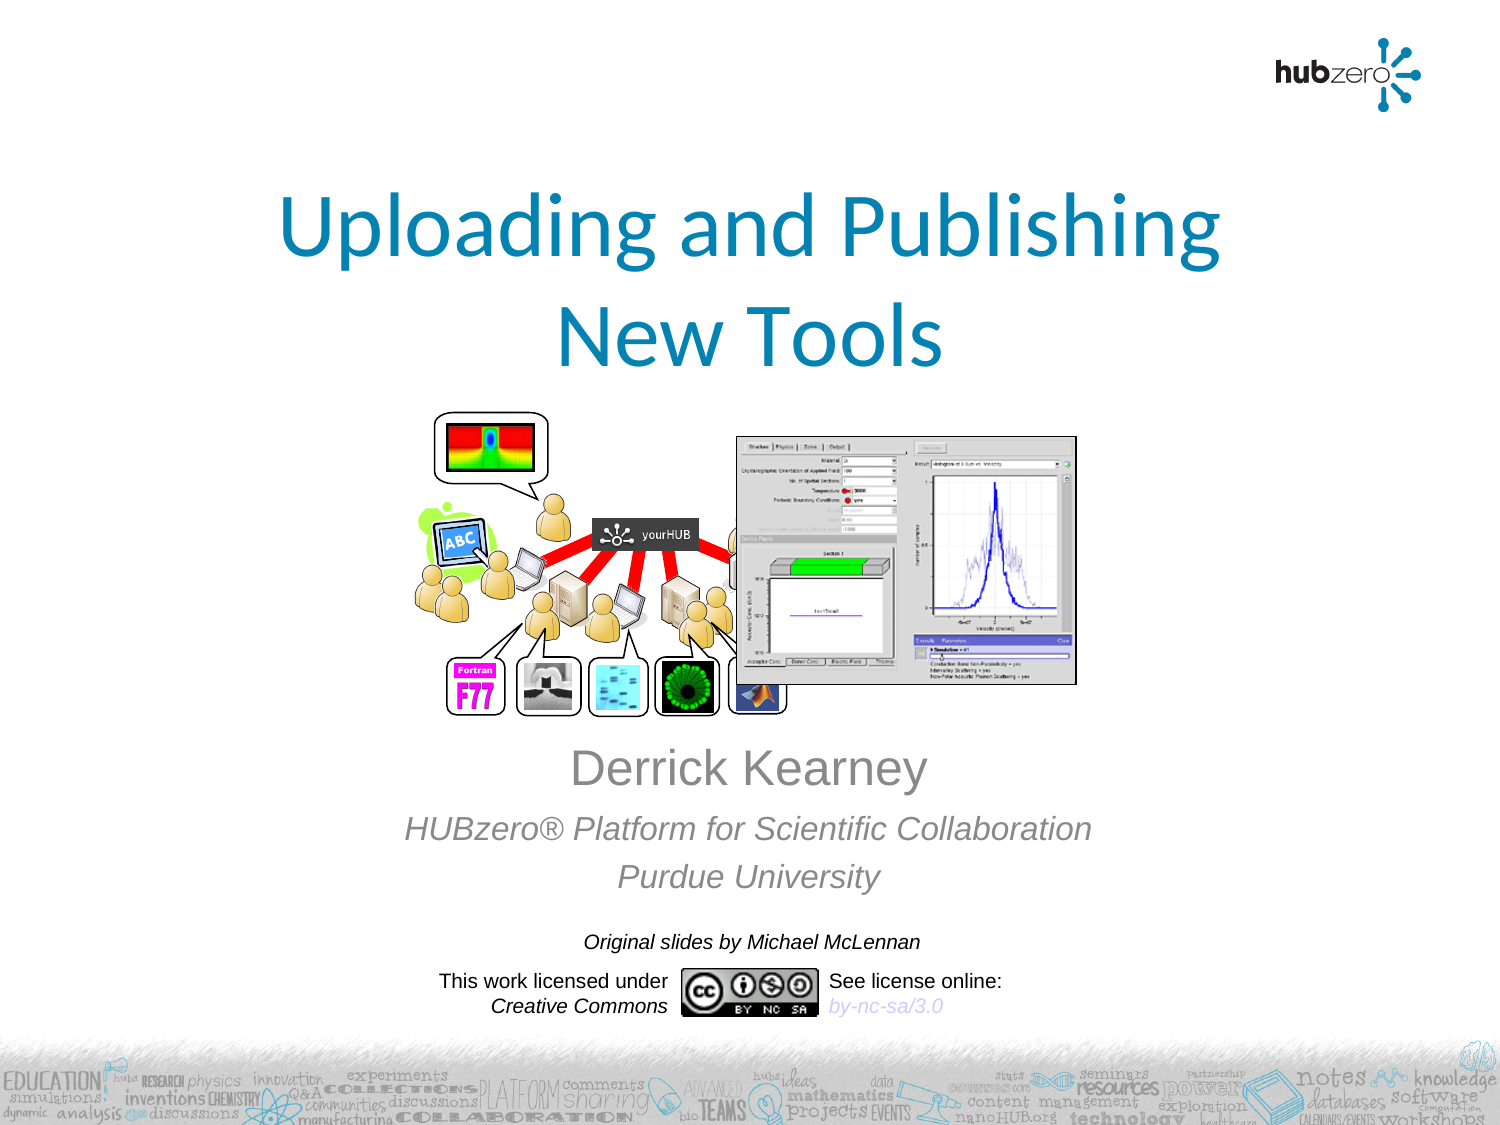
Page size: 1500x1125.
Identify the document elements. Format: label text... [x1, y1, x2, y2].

picture [736, 685, 779, 711]
text_box This work licensed under Creative Commons [423, 959, 684, 1026]
picture [454, 663, 496, 713]
picture [446, 423, 535, 472]
chart [662, 662, 714, 714]
text_box [711, 622, 736, 654]
text_box [516, 628, 581, 716]
chart [596, 665, 640, 710]
chart [524, 663, 572, 710]
text_box [728, 657, 787, 714]
text_box Original slides by Michael McLennan [568, 920, 936, 962]
text_box [655, 635, 720, 716]
text_box See license online: by-nc-sa/3.0 [814, 959, 1018, 1026]
text_box Uploading and Publishing New Tools [62, 149, 1438, 401]
text_box [446, 623, 523, 715]
picture [0, 1034, 1500, 1125]
picture [684, 968, 814, 1017]
text_box Derrick Kearney HUBzero® Platform for Scientific Collaboration Purdue University [223, 727, 1274, 903]
picture [1272, 35, 1424, 115]
picture [659, 507, 736, 652]
picture [737, 437, 1075, 684]
picture [592, 518, 699, 551]
picture [412, 492, 651, 645]
text_box [434, 412, 548, 500]
text_box [588, 631, 649, 717]
